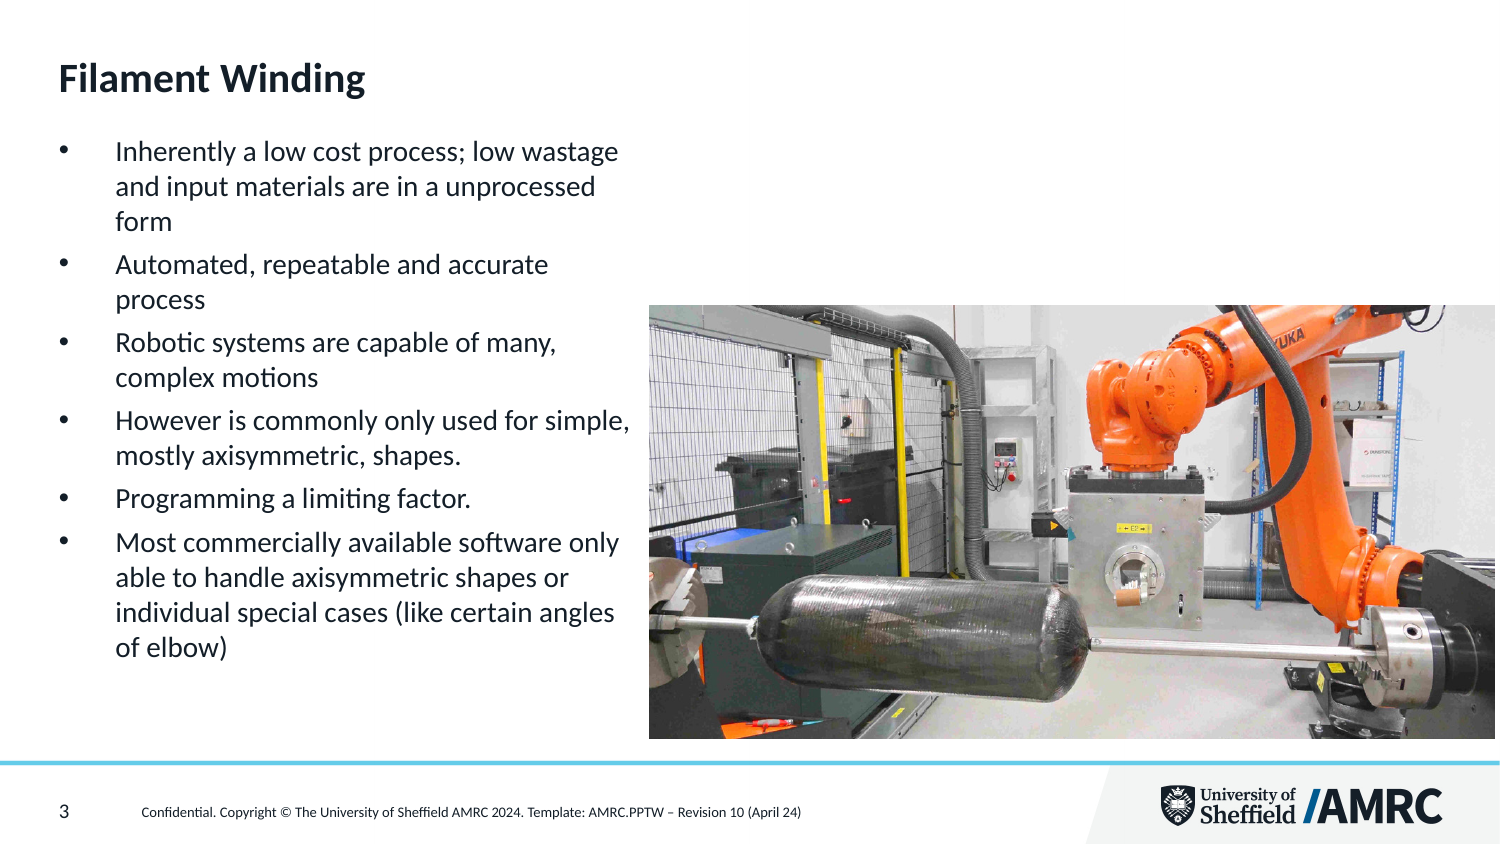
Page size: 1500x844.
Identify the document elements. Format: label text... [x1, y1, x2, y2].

list Inherently a low cost process; low wastage and input materials are in a unprocessed form Automated, repeatable and accurate process Robotic systems are capable of many, complex motions However is commonly only used for simple, mostly axisymmetric, shapes. Programming a limiting factor. Most commercially available software only able to handle axisymmetric shapes or individual special cases (like certain angles of elbow) [59, 88, 632, 717]
picture [0, 0, 1500, 844]
title Filament Winding [59, 50, 1029, 101]
